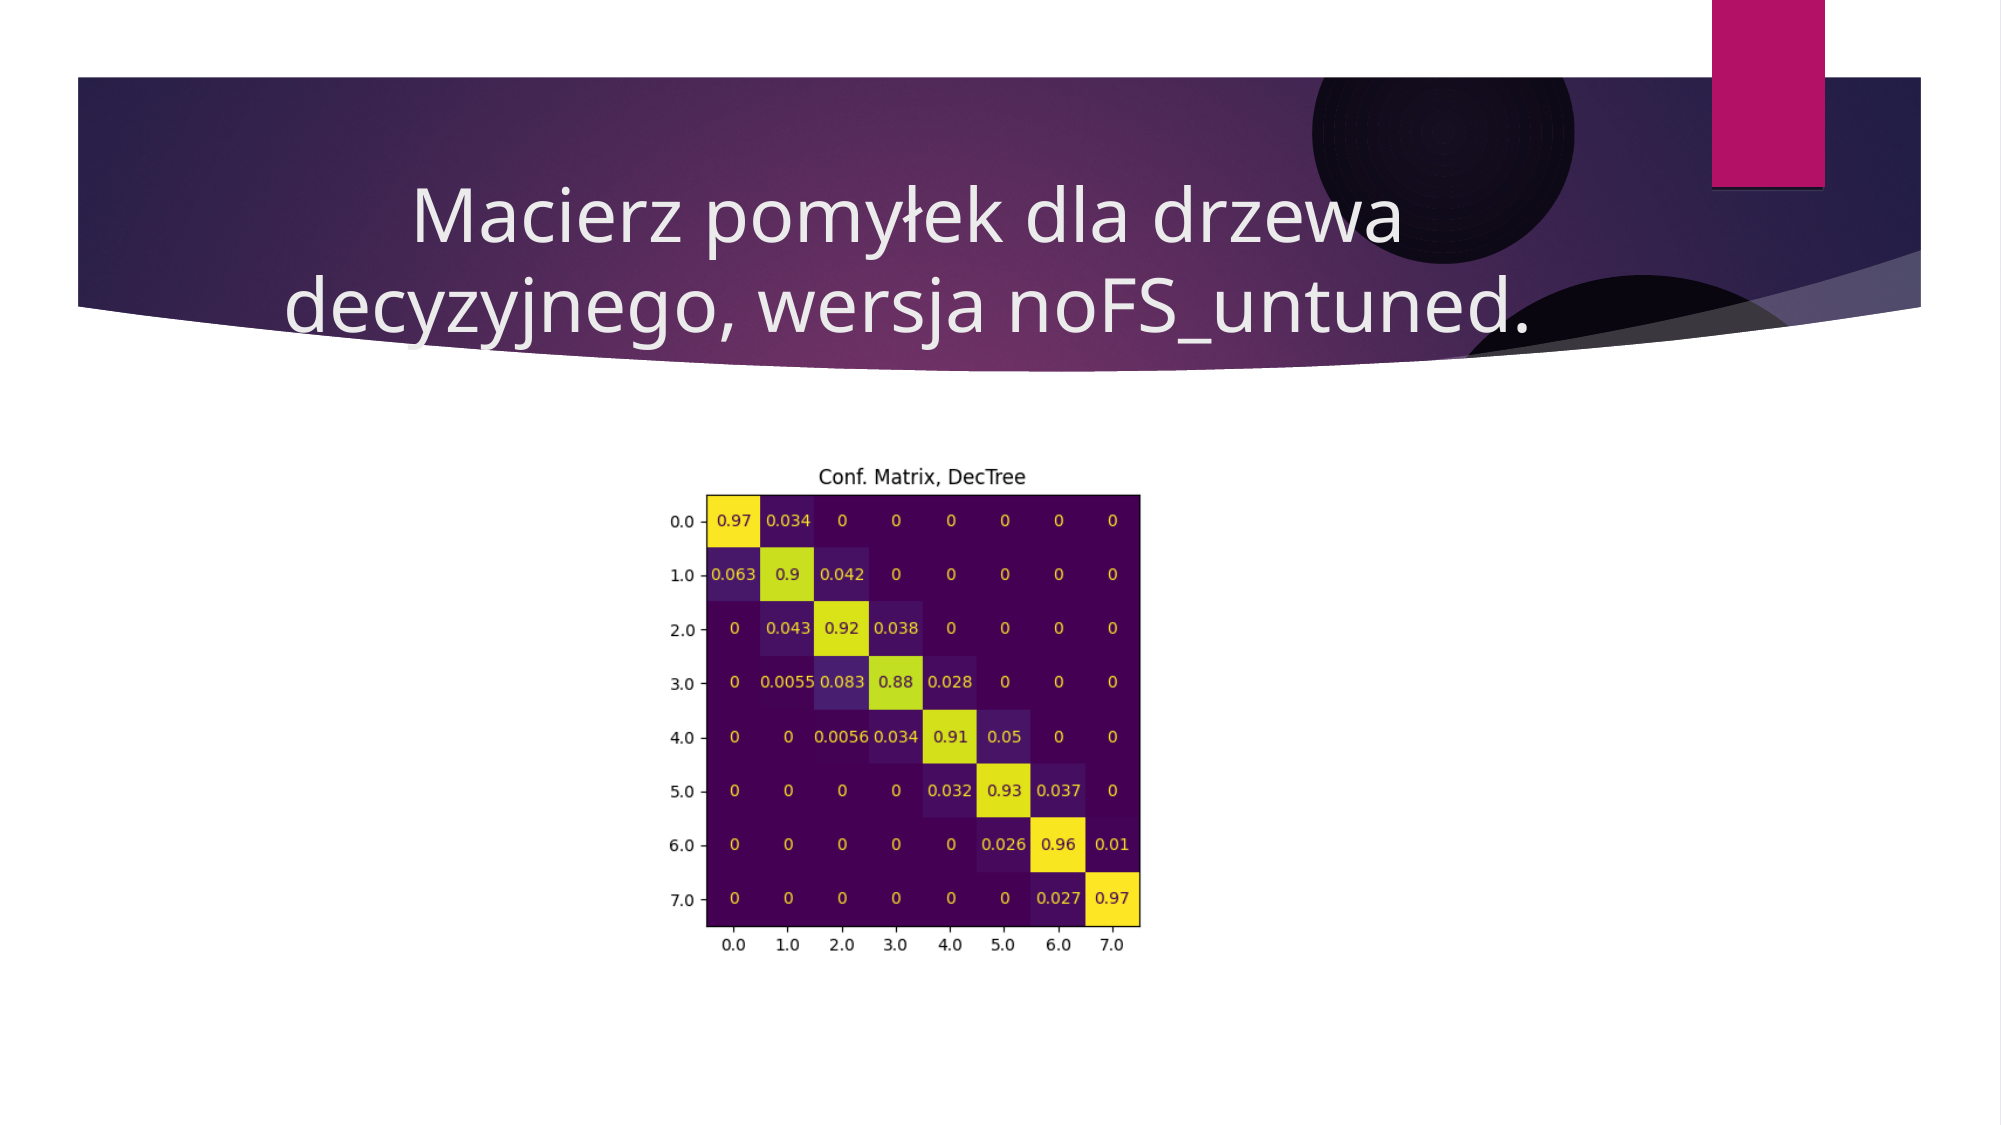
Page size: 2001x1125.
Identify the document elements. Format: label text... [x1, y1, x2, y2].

title Macierz pomyłek dla drzewa decyzyjnego, wersja noFS_untuned. [189, 159, 1627, 276]
picture [539, 427, 1288, 988]
